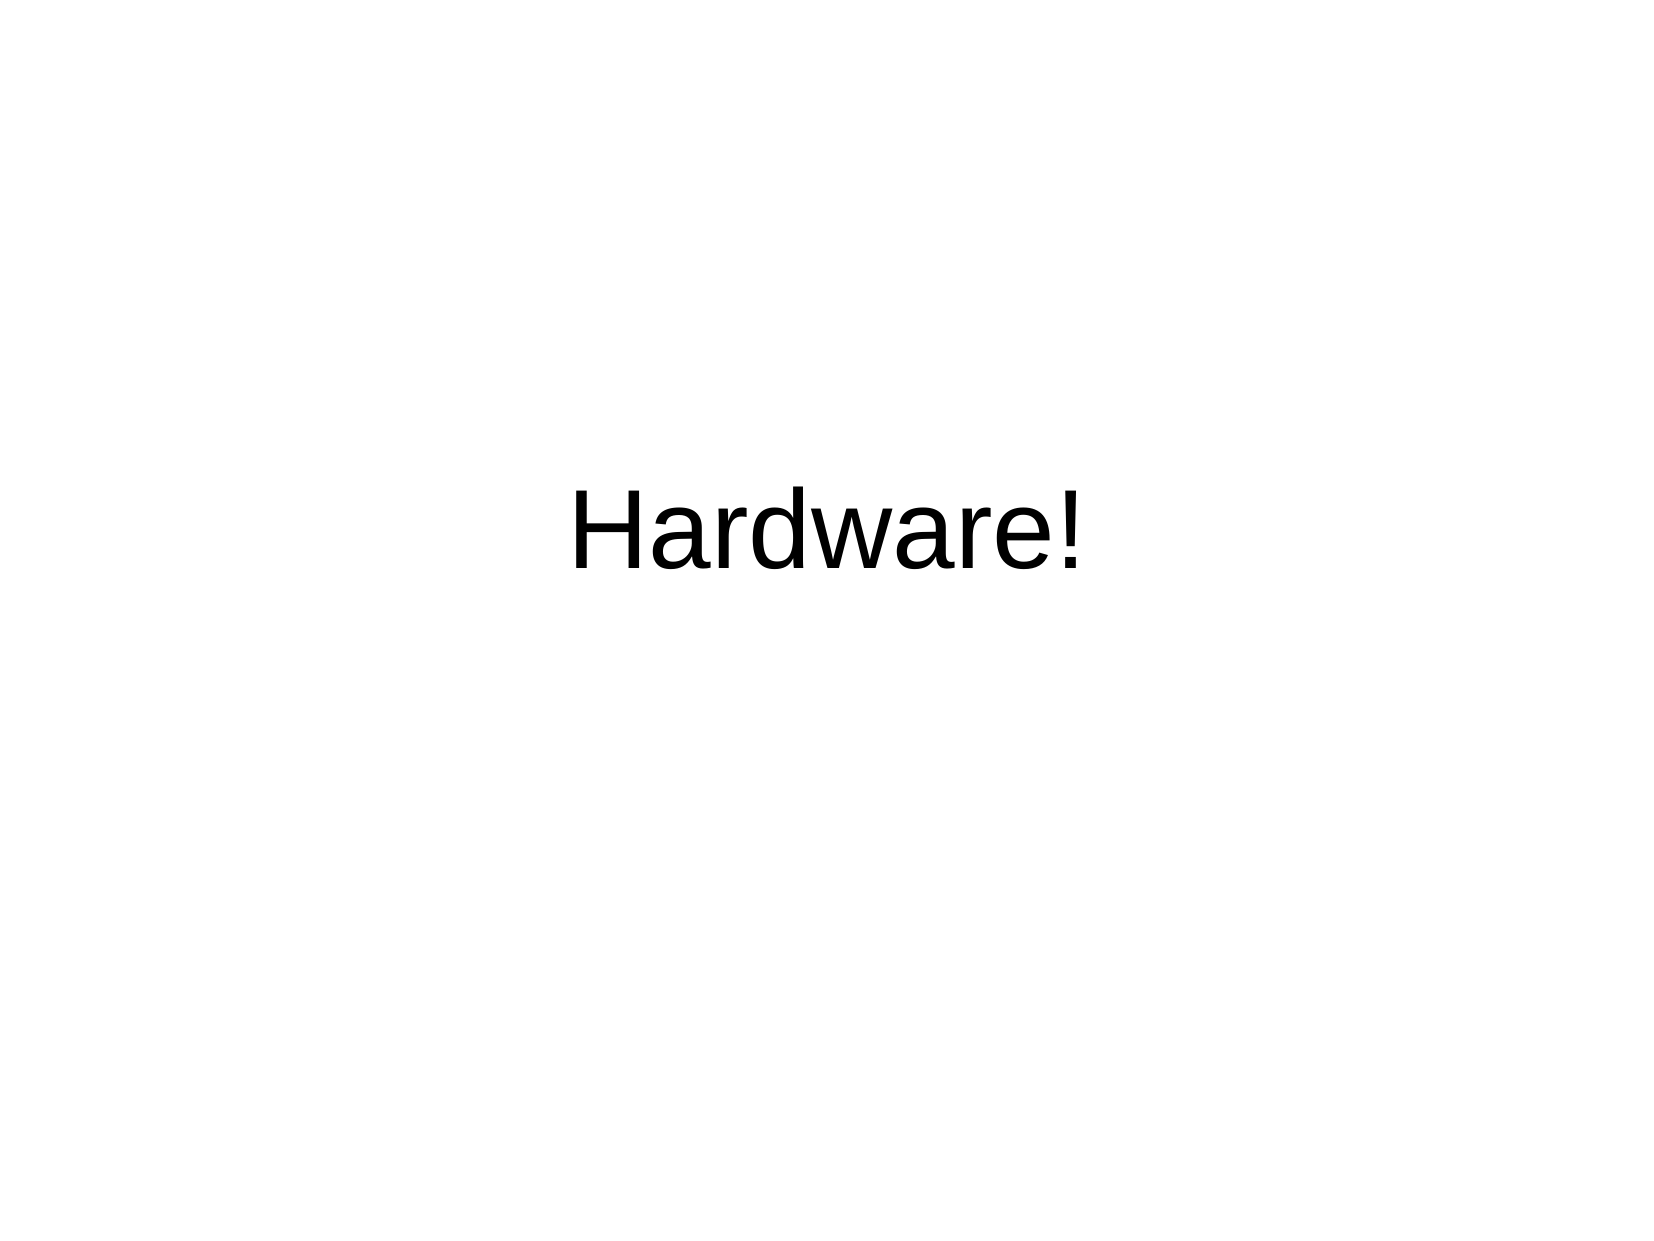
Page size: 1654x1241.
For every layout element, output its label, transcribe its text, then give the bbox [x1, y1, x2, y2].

subtitle Hardware! [82, 49, 1571, 1010]
